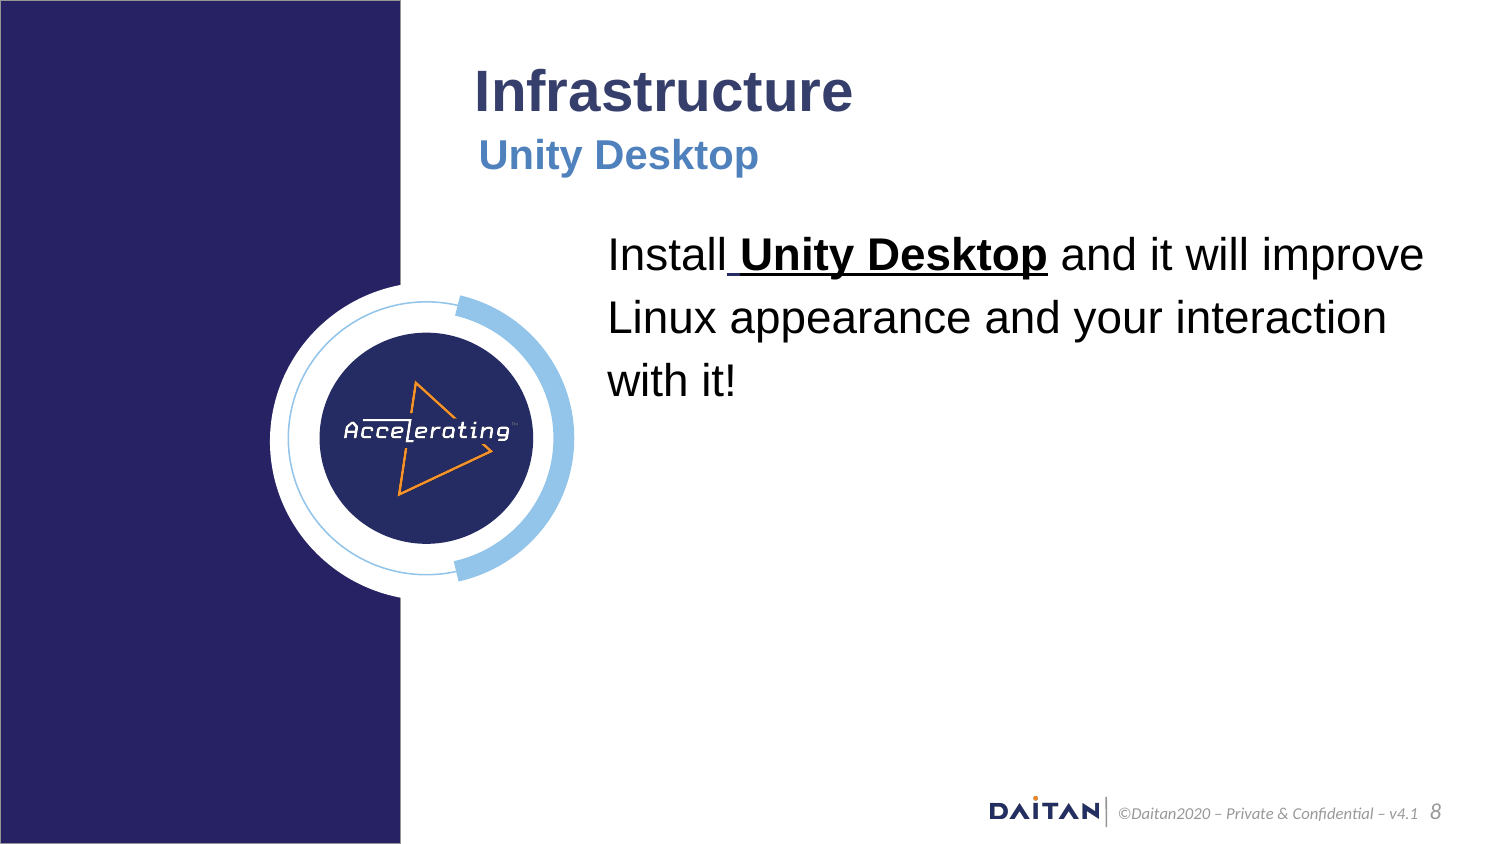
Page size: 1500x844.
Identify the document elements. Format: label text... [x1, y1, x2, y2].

picture [990, 796, 1099, 819]
subtitle Unity Desktop [463, 126, 1454, 172]
picture [335, 371, 528, 506]
title Infrastructure [463, 50, 1454, 126]
list Install Unity Desktop and it will improve Linux appearance and your interaction with it! [592, 201, 1454, 778]
